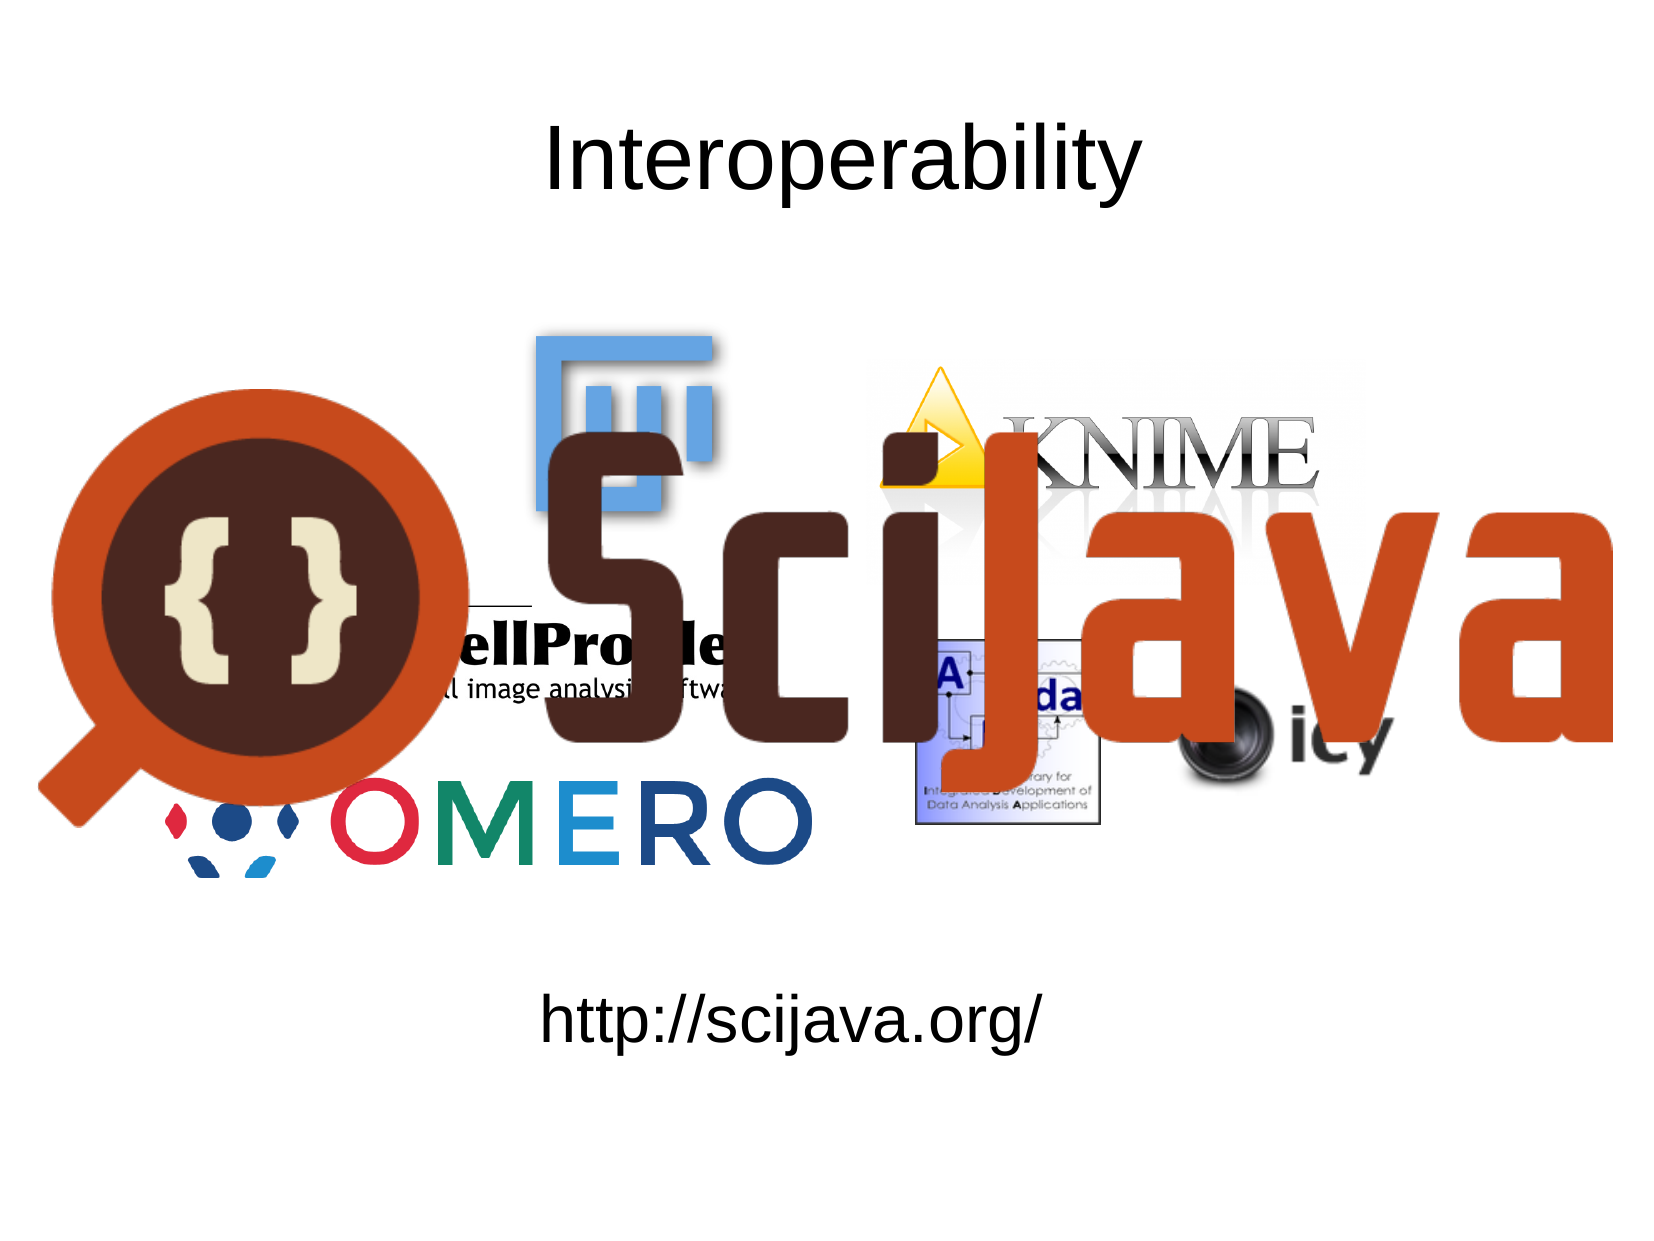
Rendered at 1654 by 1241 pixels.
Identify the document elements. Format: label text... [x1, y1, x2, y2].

text_box http://scijava.org/ [525, 975, 1141, 1065]
picture [37, 314, 1613, 878]
title Interoperability [82, 49, 1571, 257]
